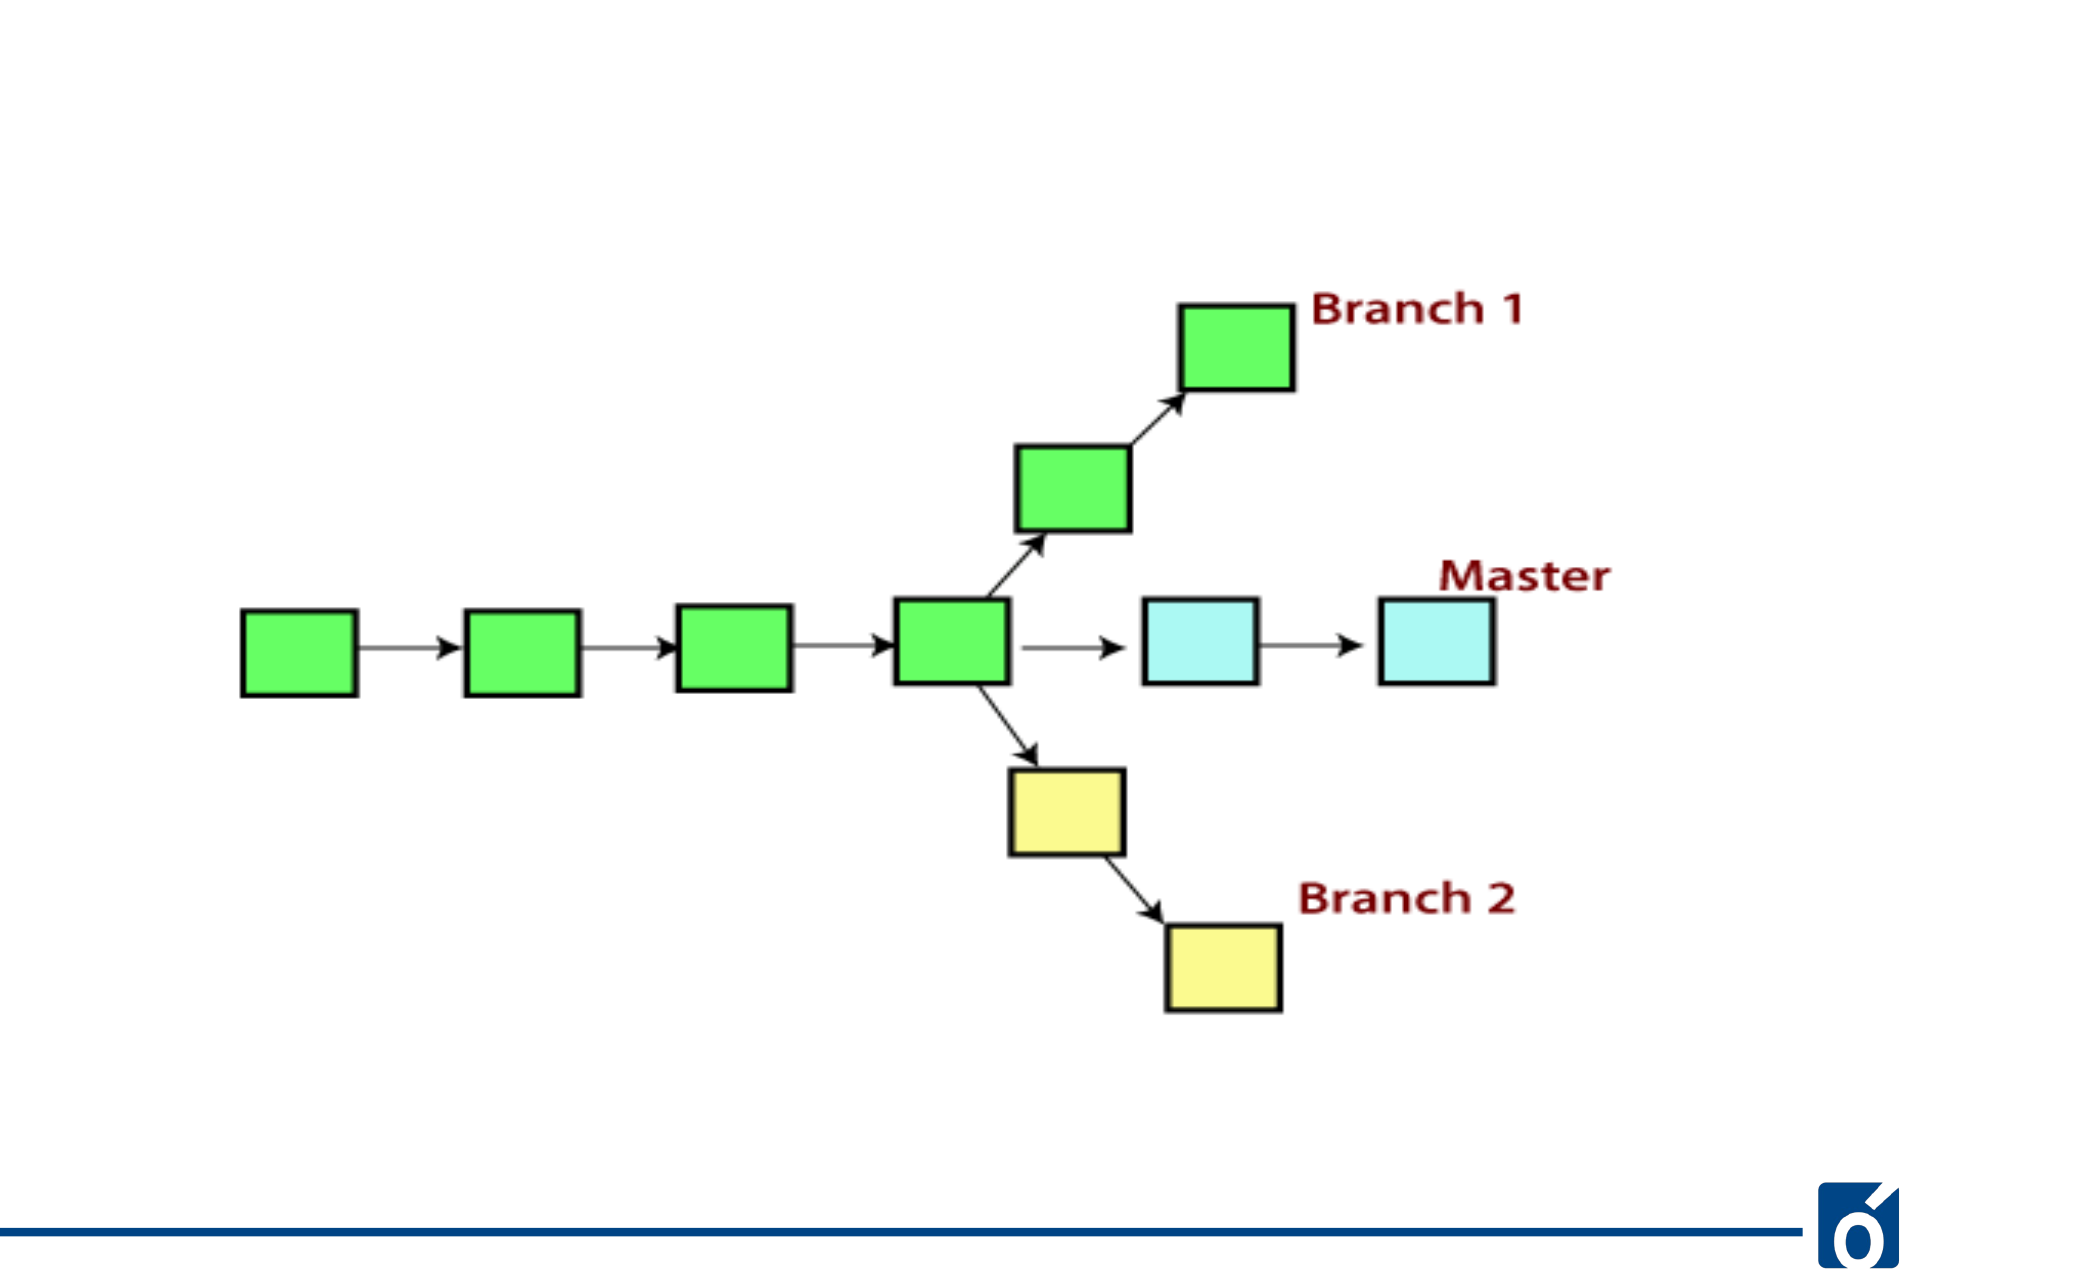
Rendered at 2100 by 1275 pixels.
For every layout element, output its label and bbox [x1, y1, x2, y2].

picture [1817, 1181, 1900, 1269]
picture [165, 224, 1878, 1063]
